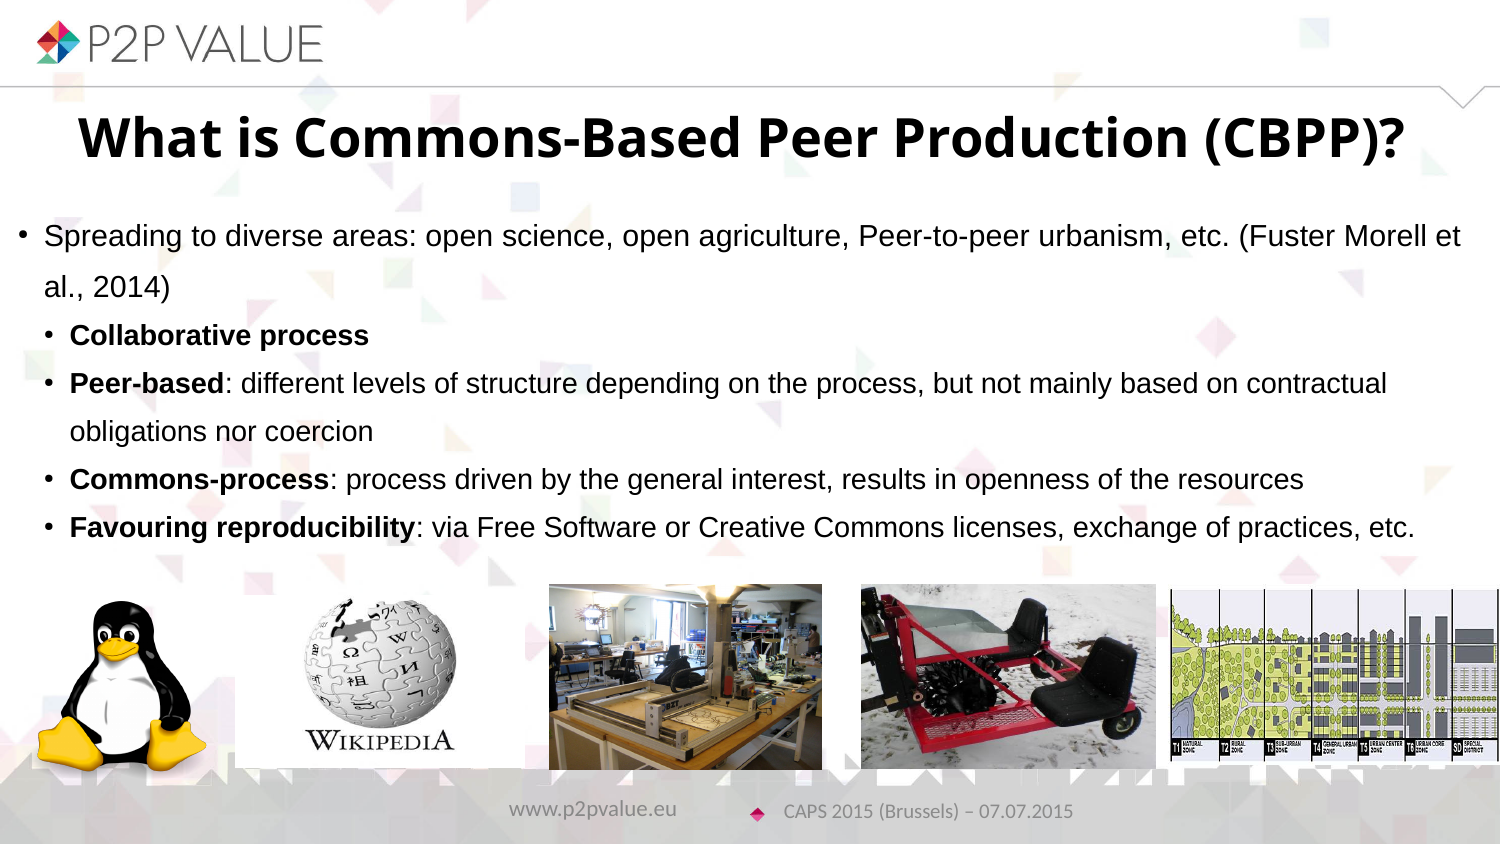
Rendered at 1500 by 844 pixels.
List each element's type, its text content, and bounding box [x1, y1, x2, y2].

text_box www.p2pvalue.eu [502, 786, 721, 827]
title What is Commons-Based Peer Production (CBPP)? [0, 92, 1486, 181]
subtitle Spreading to diverse areas: open science, open agriculture, Peer-to-peer urbanism, etc. (Fuster Morell et al., 2014) Collaborative process Peer-based: different levels of structure depending on the process, but not mainly based on contractual obligations nor coercion Commons-process: process driven by the general interest, results in openness of the resources Favouring reproducibility: via Free Software or Creative Commons licenses, exchange of practices, etc. [4, 195, 1486, 556]
text_box CAPS 2015 (Brussels) – 07.07.2015 [770, 787, 1463, 833]
picture [0, 0, 1500, 844]
